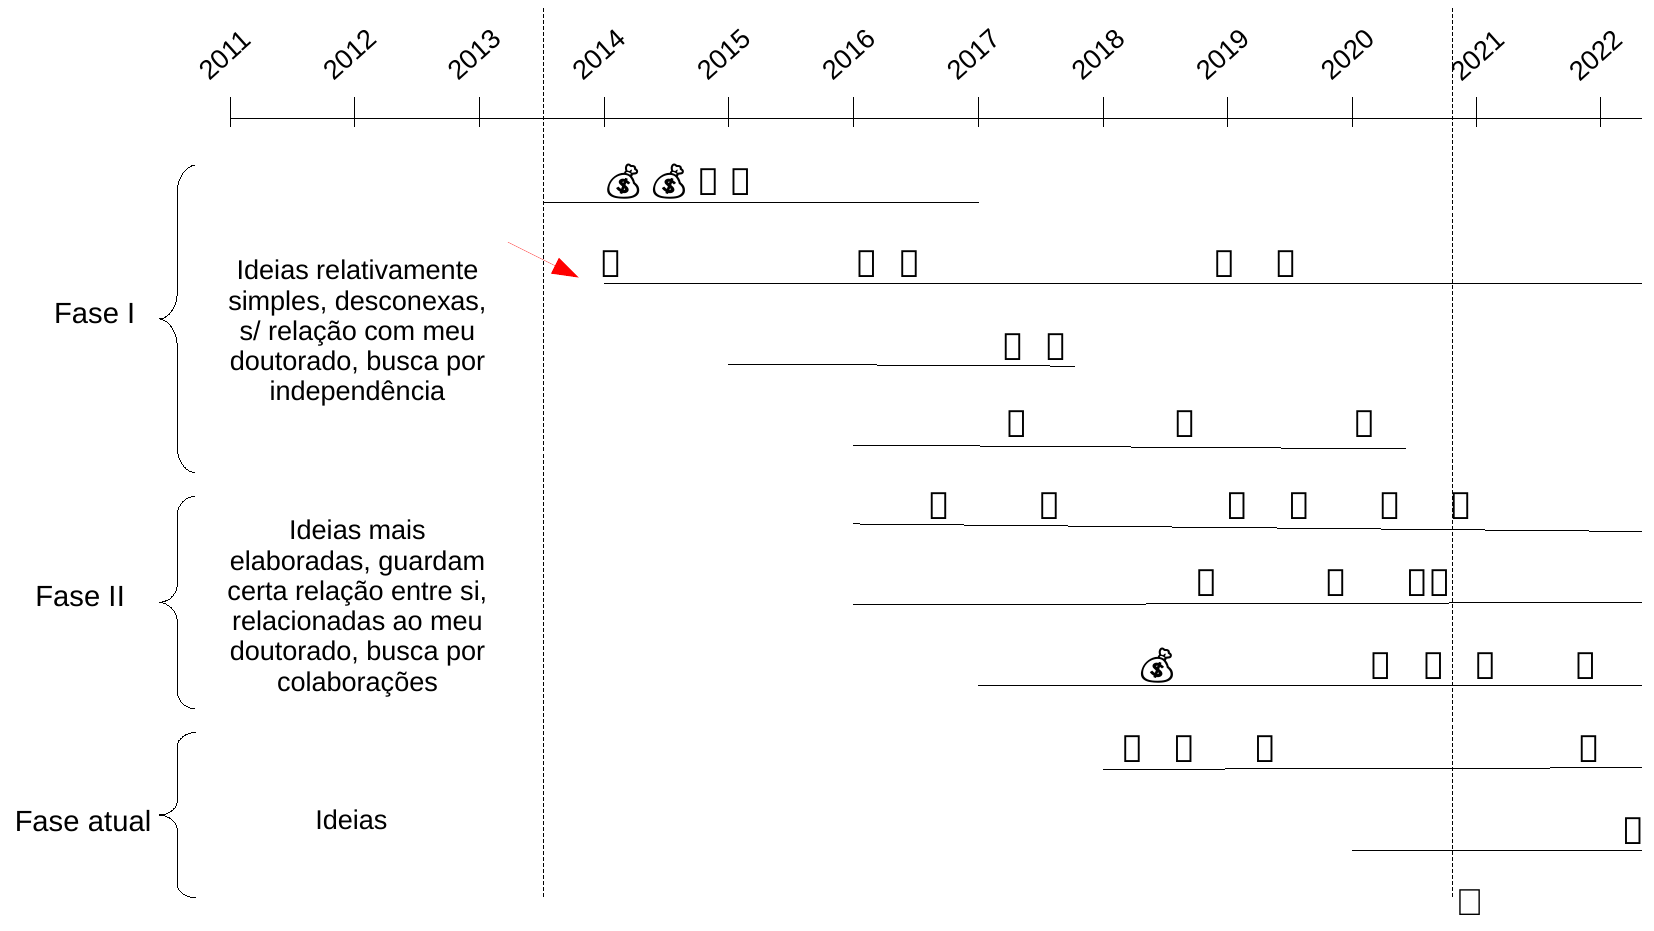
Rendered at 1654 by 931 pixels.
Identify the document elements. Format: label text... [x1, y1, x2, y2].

text_box 🍻 🤓 📃 📃 📃 [584, 230, 1412, 341]
text_box 2022 [1547, 8, 1645, 102]
text_box Fase II [20, 572, 192, 672]
text_box Ideias mais elaboradas, guardam certa relação entre si, relacionadas ao meu doutorado, busca por colaborações [200, 507, 514, 705]
text_box Ideias [277, 797, 426, 857]
text_box 🤓 🤓 📃 [844, 389, 1430, 472]
text_box 2013 [425, 8, 523, 102]
text_box 2012 [301, 8, 398, 102]
text_box 2021 [1429, 8, 1526, 102]
text_box 🤓 📃 🤓 🍻 📃 🤓 [844, 472, 1654, 583]
text_box Fase I [39, 289, 151, 337]
text_box 🍻 🤓 📃🤓 [838, 549, 1654, 612]
text_box 🤓 [1334, 825, 1654, 908]
text_box 2020 [1299, 8, 1397, 102]
text_box 2017 [924, 8, 1022, 102]
text_box 💰 🤓 📃 🤓 🤓 [968, 632, 1654, 695]
text_box 💰 💰 🤓 📃 [590, 147, 886, 211]
text_box 2014 [550, 8, 648, 102]
text_box 🤓 [1440, 874, 1505, 931]
text_box 2016 [800, 8, 897, 102]
text_box 2015 [675, 8, 773, 102]
text_box 2018 [1049, 8, 1147, 102]
text_box 🍻 💰 🤓 🤓 [1086, 714, 1654, 825]
text_box 2011 [177, 8, 273, 101]
text_box Ideias relativamente simples, desconexas, s/ relação com meu doutorado, busca por independência [200, 248, 514, 415]
text_box 2019 [1174, 8, 1272, 102]
text_box Fase atual [0, 797, 213, 897]
text_box 🤓 📃 [714, 341, 1146, 423]
